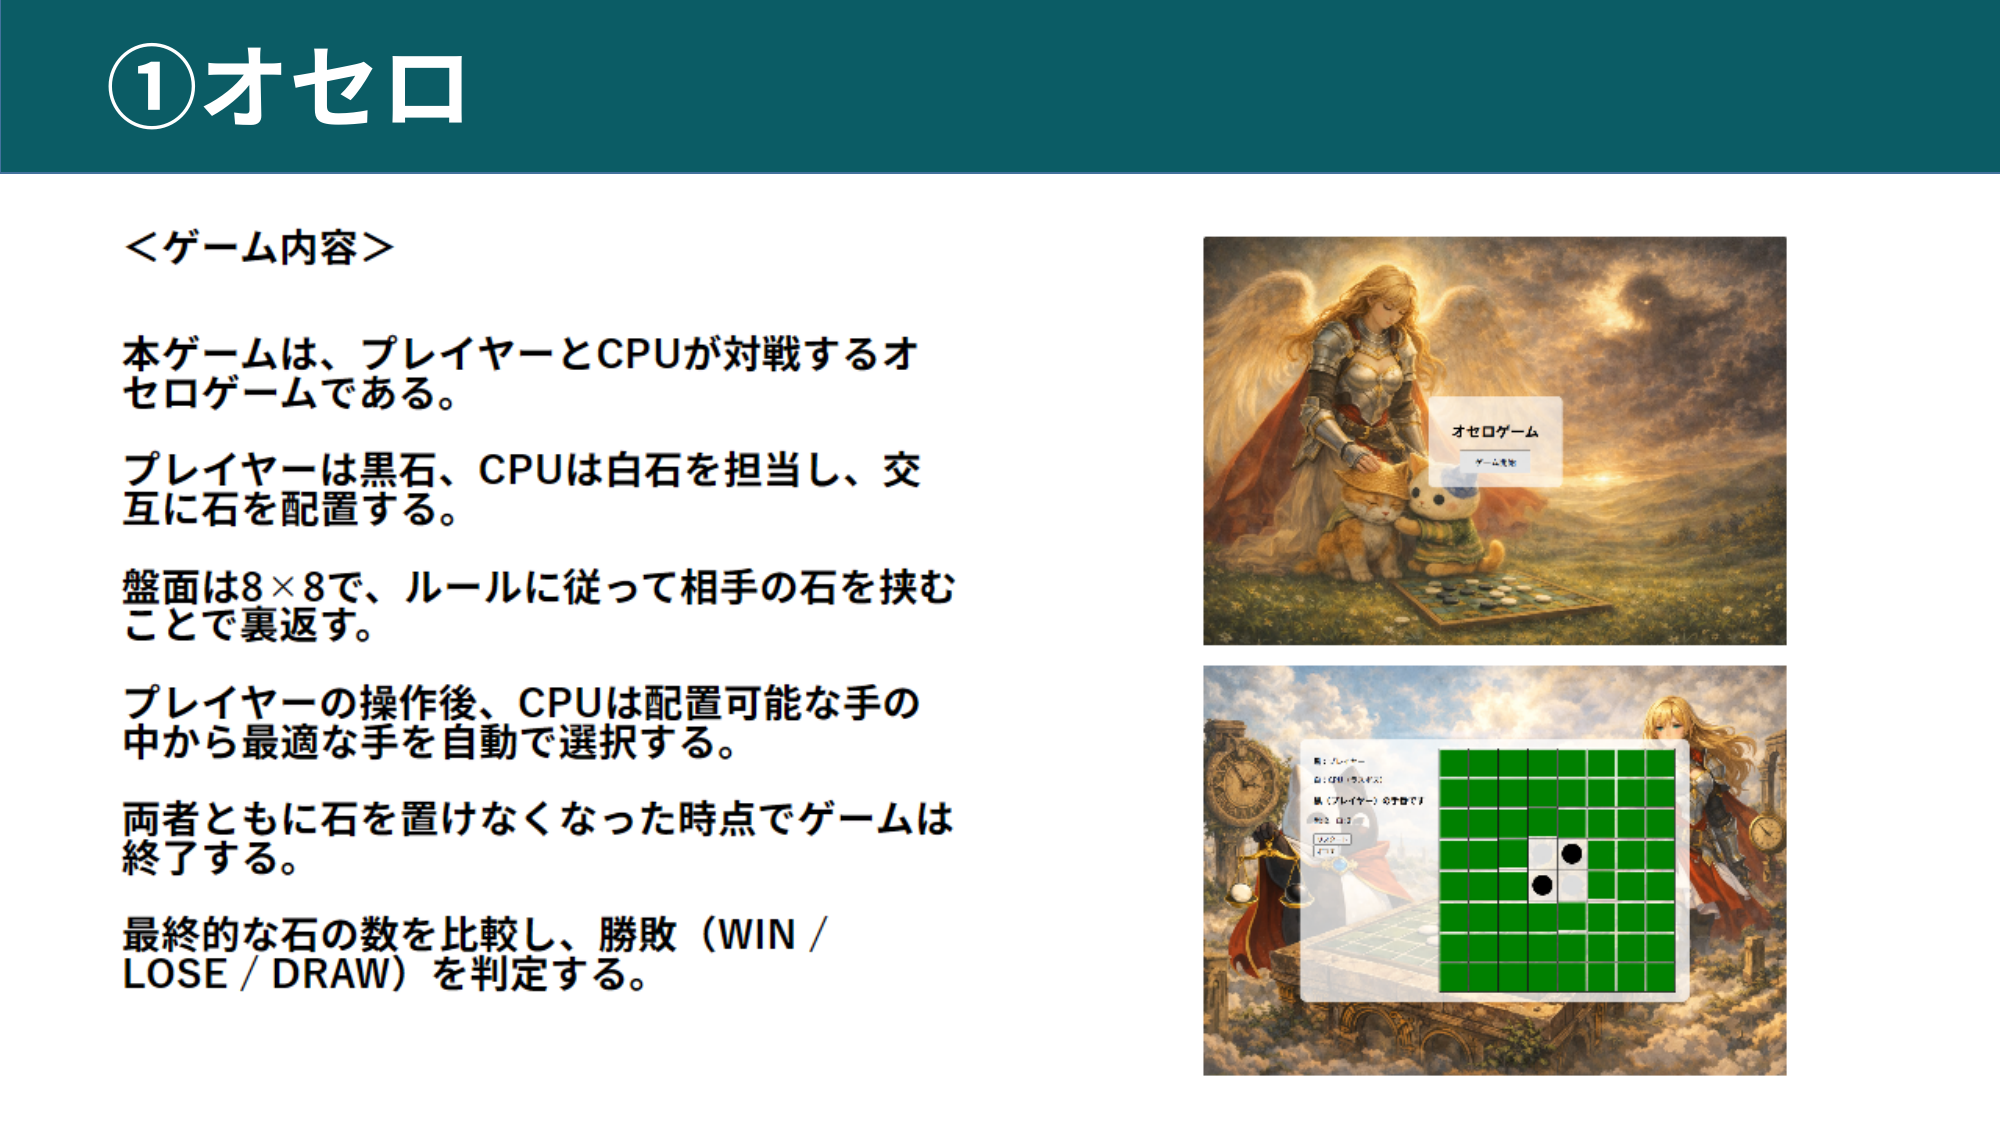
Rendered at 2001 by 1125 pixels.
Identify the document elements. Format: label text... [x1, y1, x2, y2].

picture [78, 190, 1973, 1090]
text_box ①オセロ [0, 0, 2000, 173]
